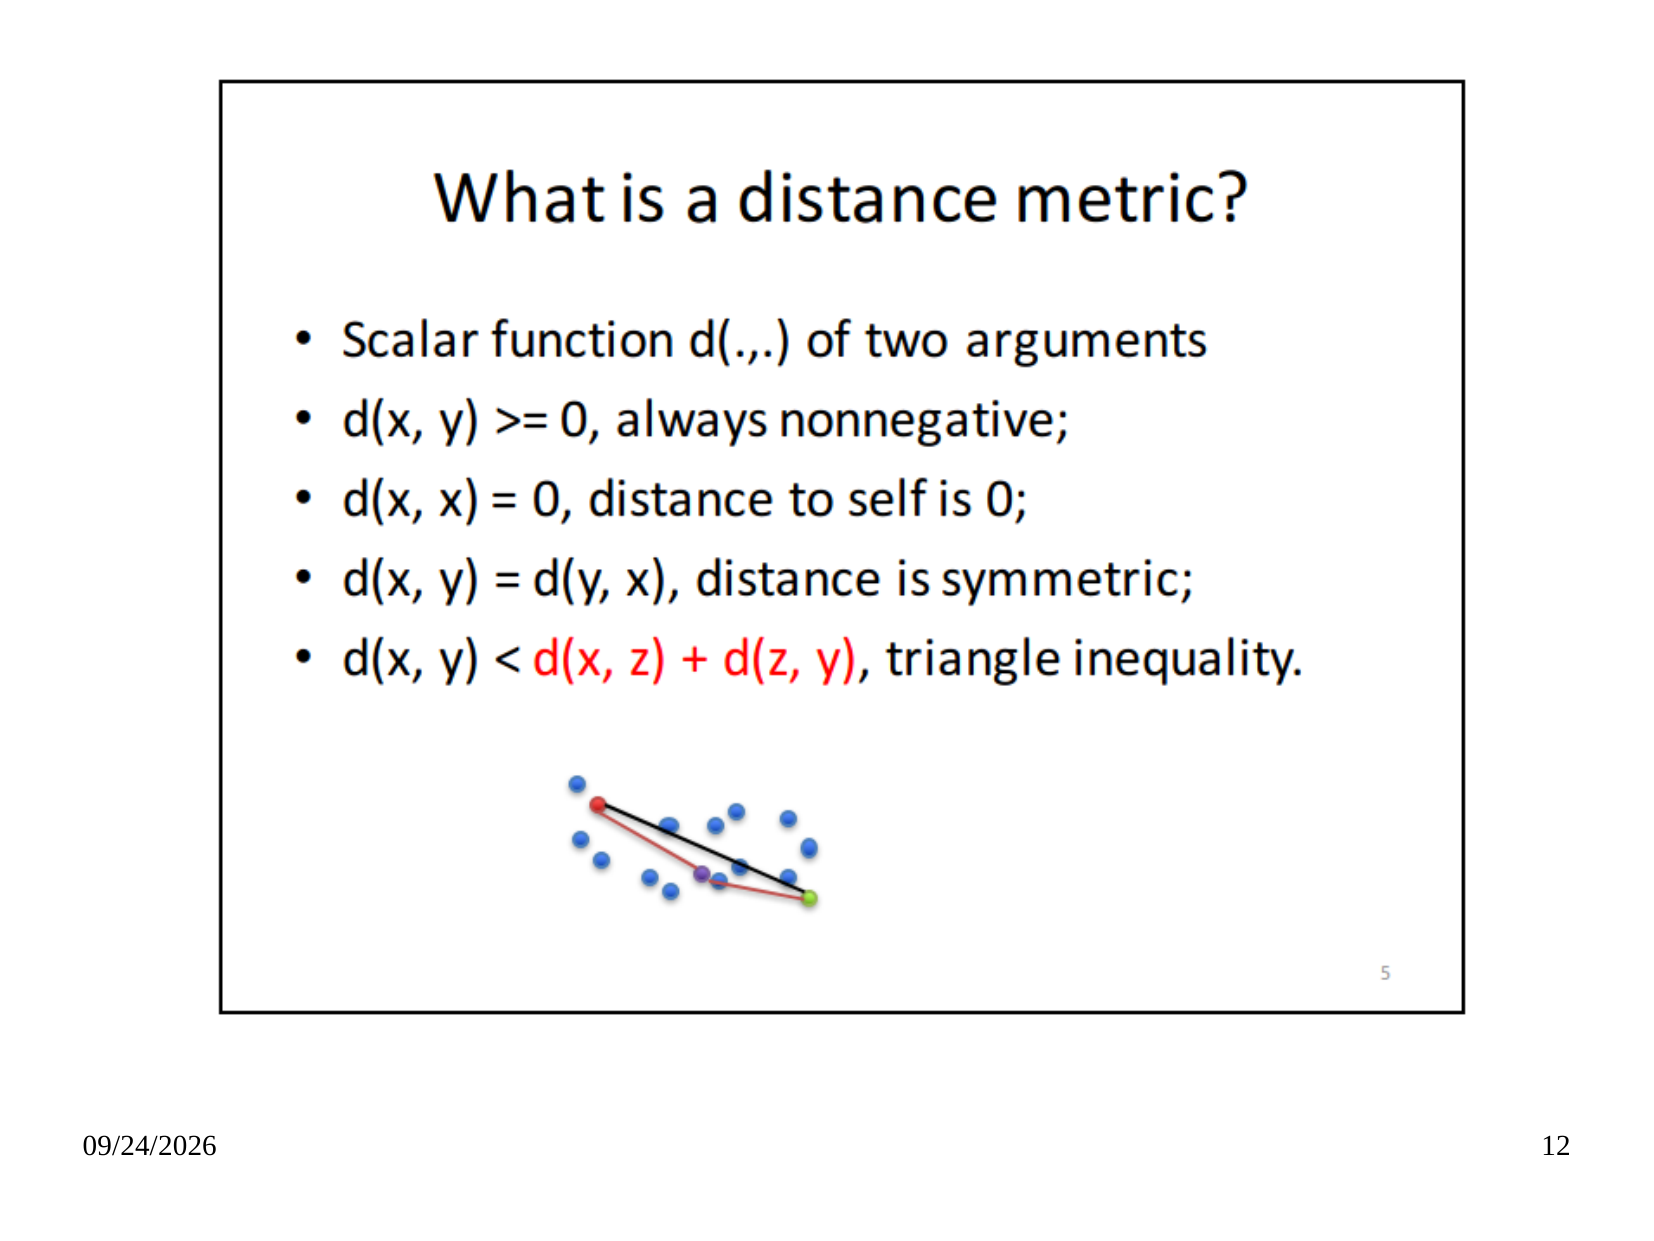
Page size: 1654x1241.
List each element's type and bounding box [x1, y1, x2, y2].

picture [171, 50, 1498, 1048]
